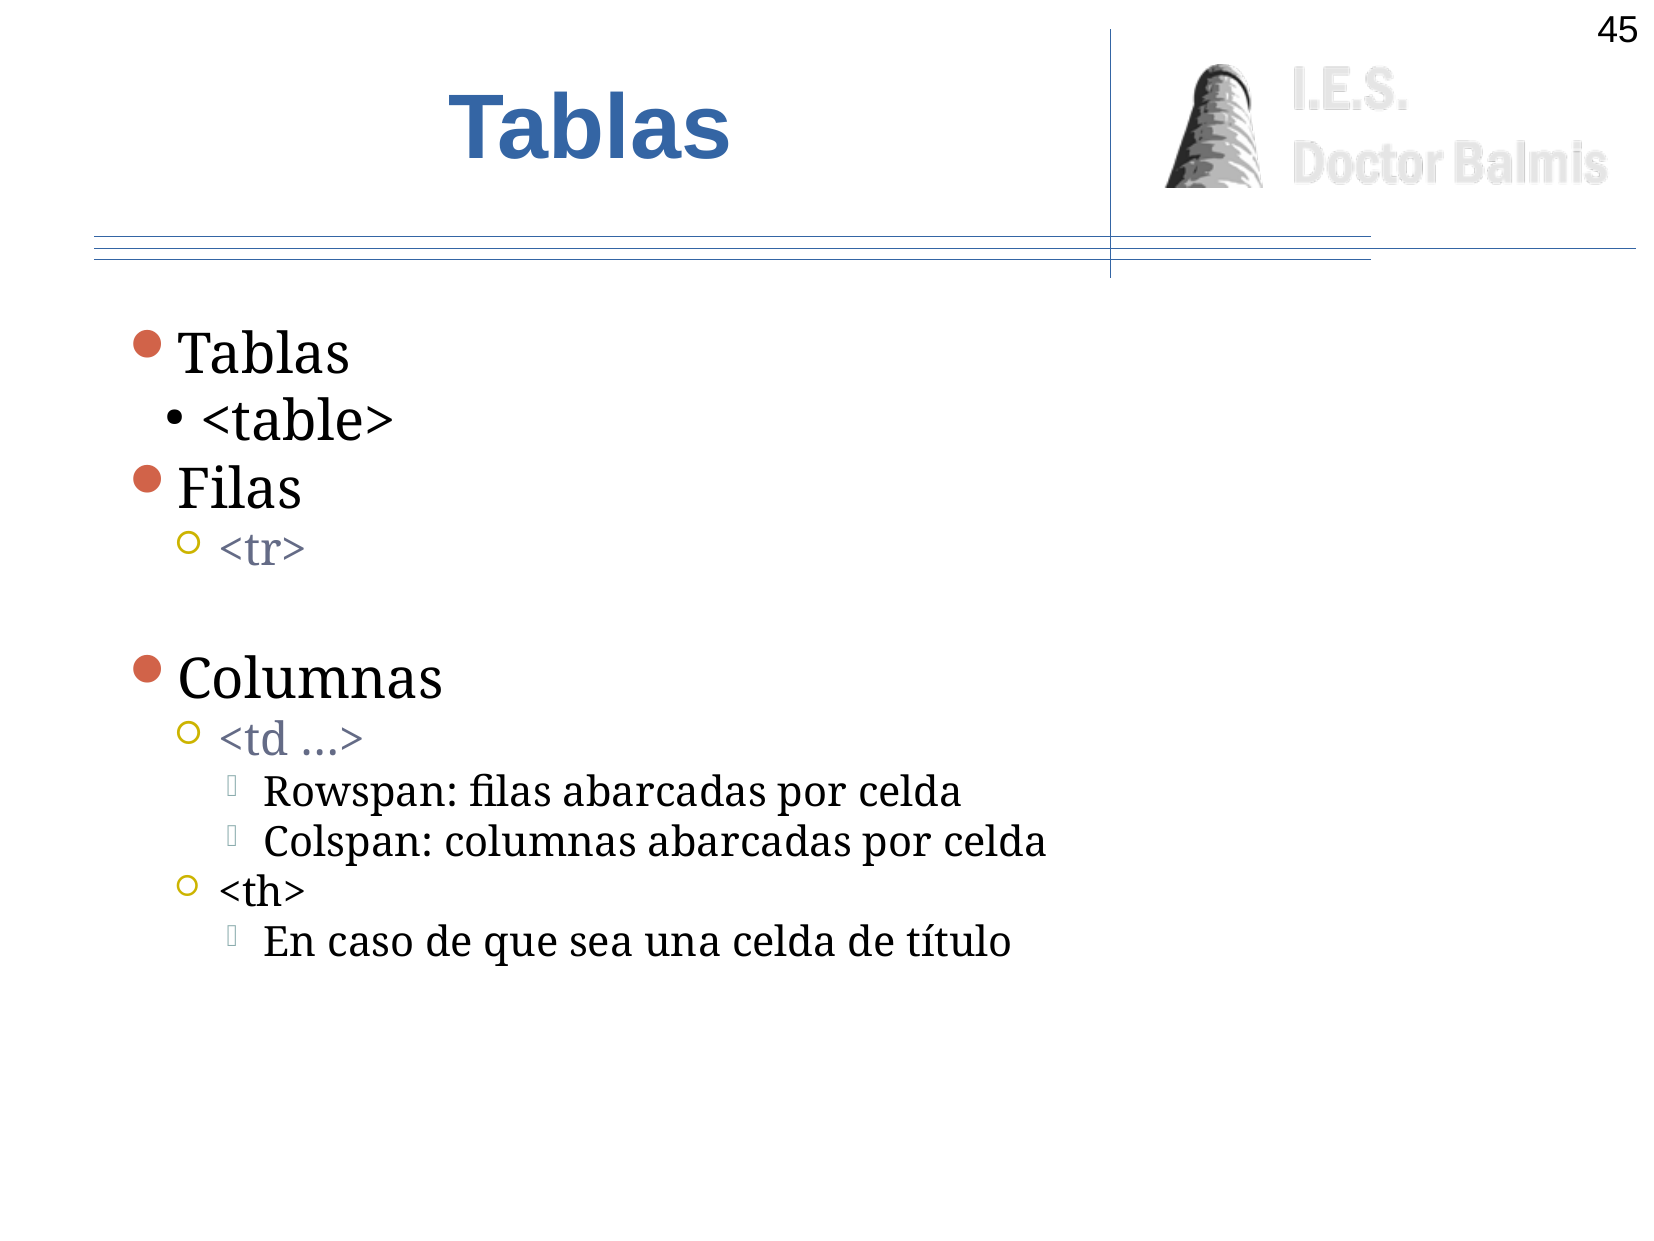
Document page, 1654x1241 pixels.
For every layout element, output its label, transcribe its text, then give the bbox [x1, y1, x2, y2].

picture [1133, 64, 1619, 188]
title Tablas [118, 23, 1063, 231]
text_box Tablas <table> Filas <tr> Columnas <td …> Rowspan: filas abarcadas por celda Colspan: columnas abarcadas por celda <th> En caso de que sea una celda de título [114, 309, 1510, 1060]
